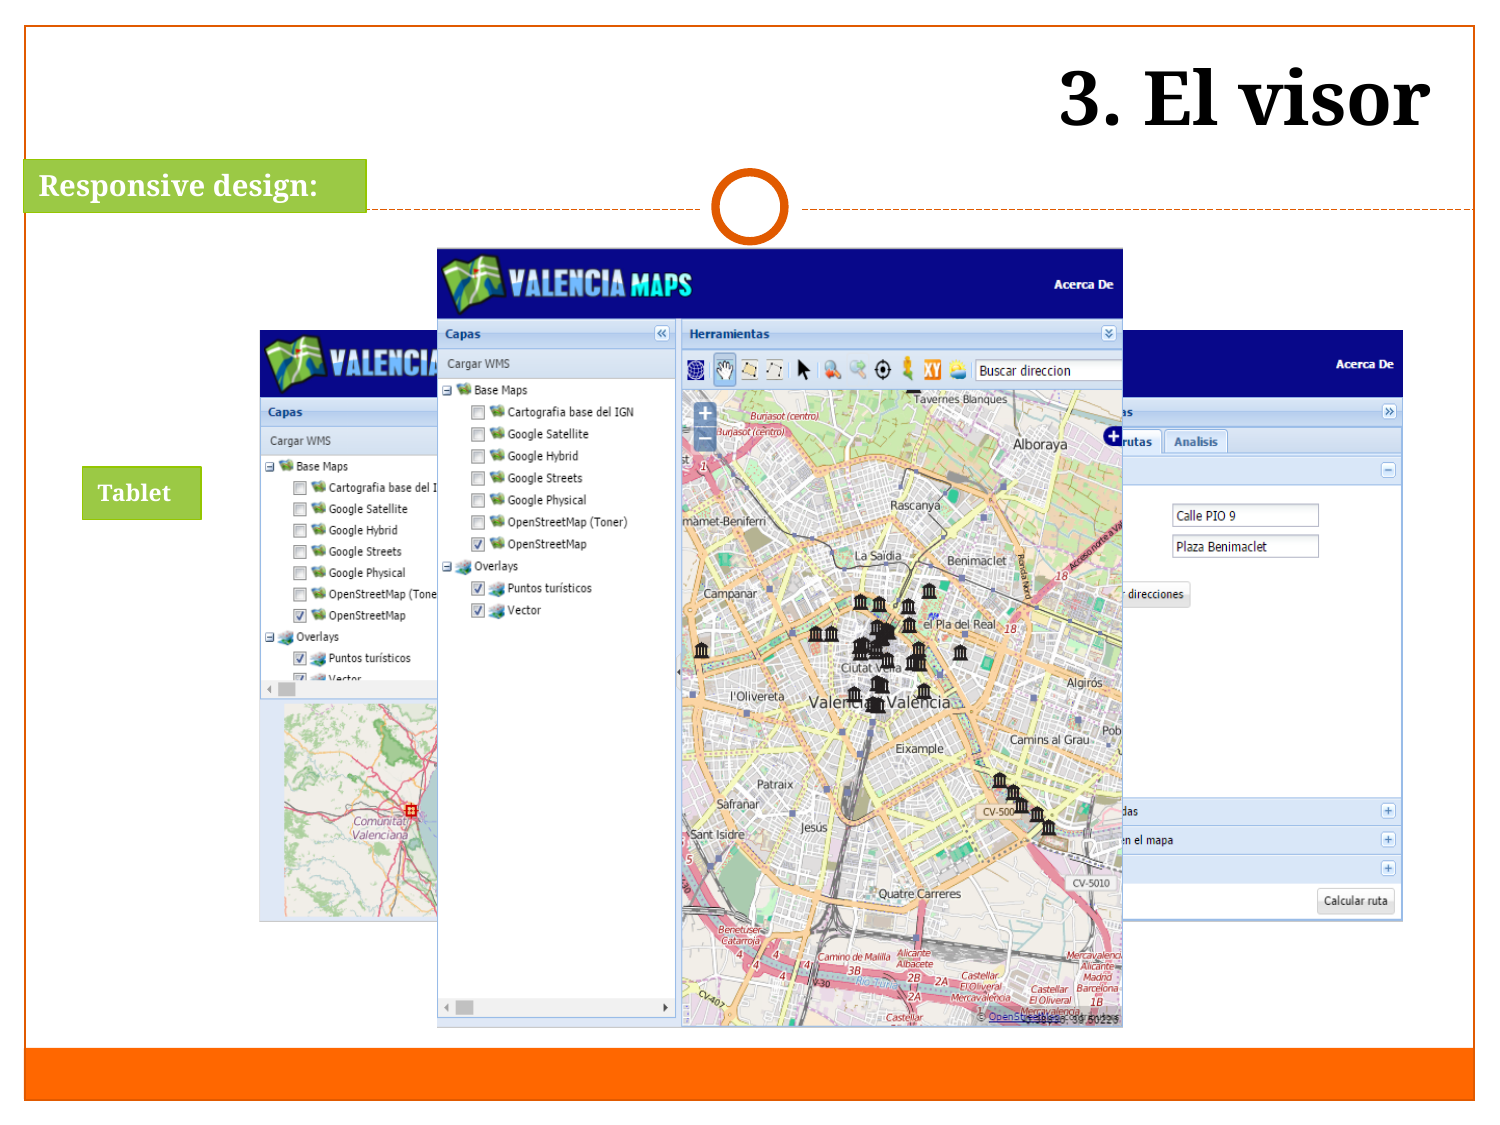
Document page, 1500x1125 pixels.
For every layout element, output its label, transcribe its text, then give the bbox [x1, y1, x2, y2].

text_box 3. El visor [726, 42, 1447, 148]
picture [259, 247, 1403, 1028]
text_box Tablet [82, 466, 201, 520]
text_box Responsive design: [23, 159, 367, 213]
